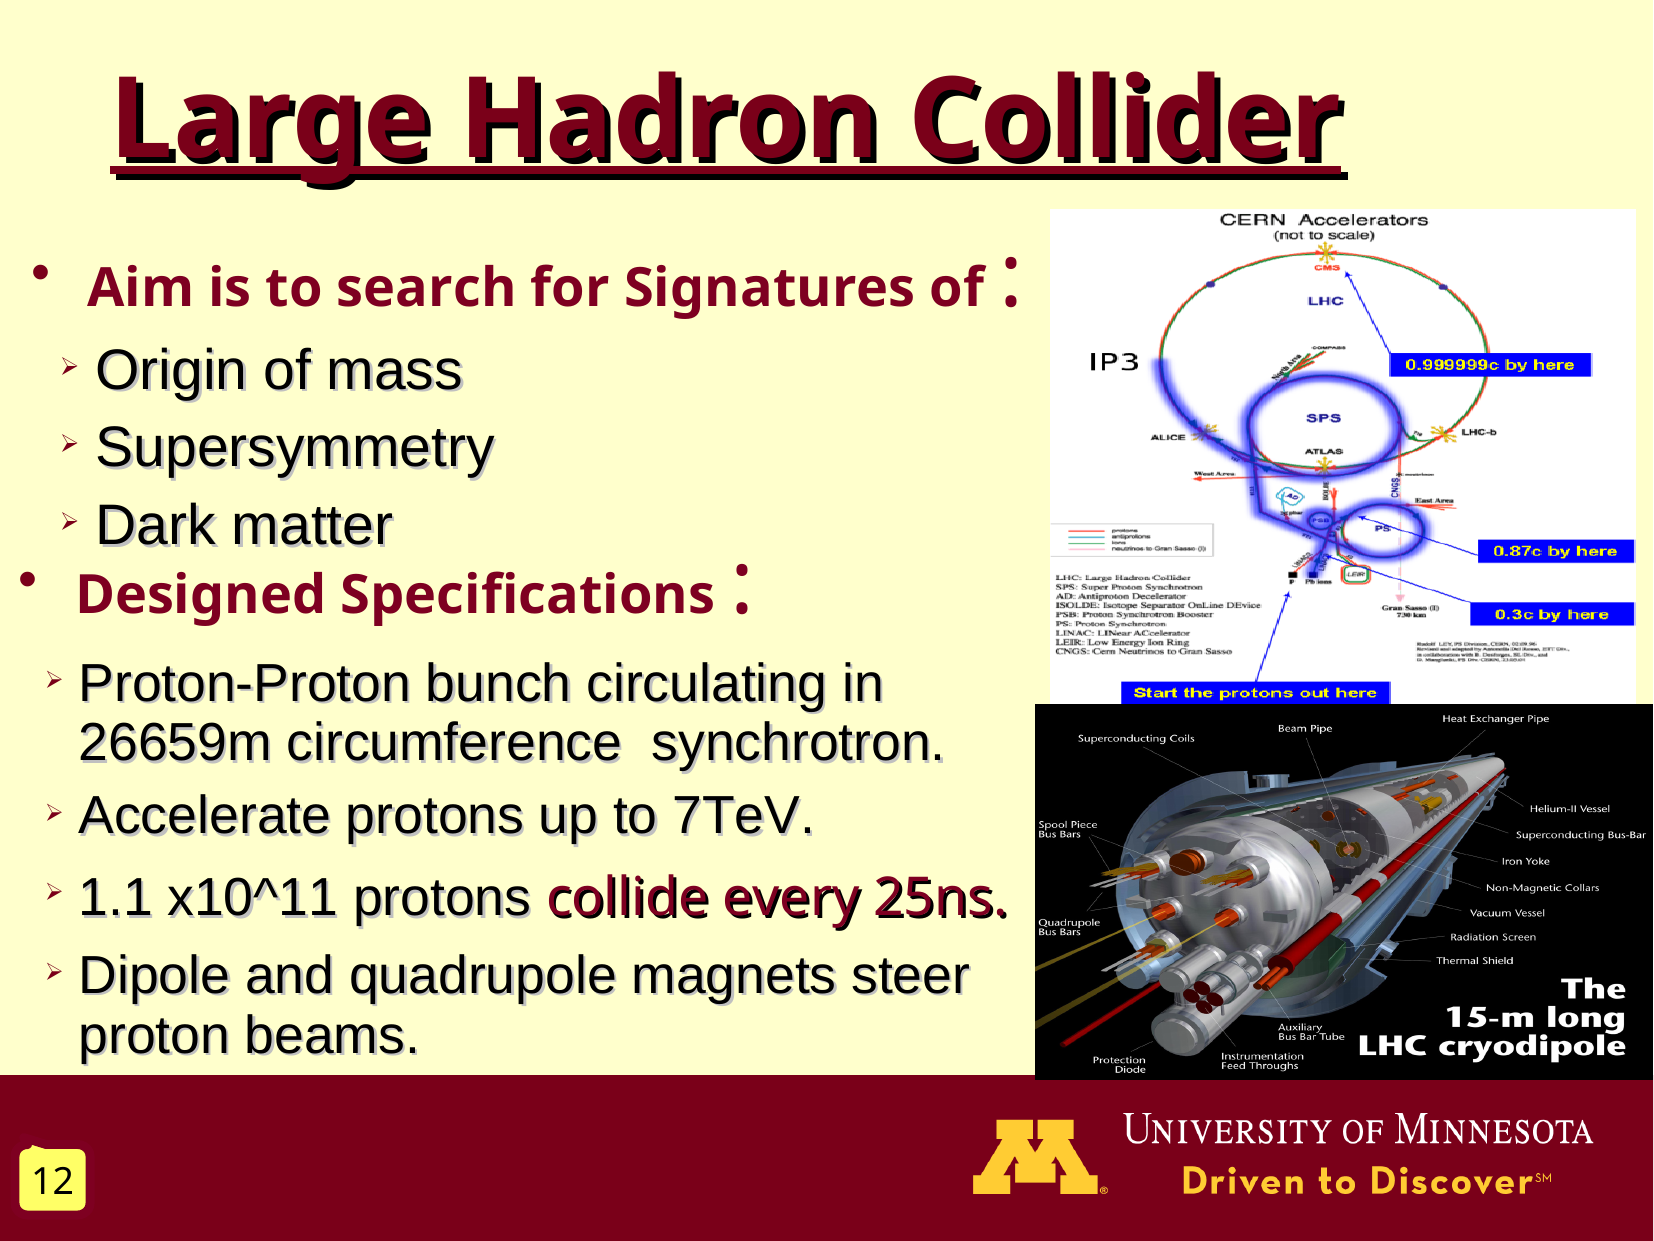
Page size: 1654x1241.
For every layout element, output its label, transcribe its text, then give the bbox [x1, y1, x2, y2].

text_box 12 [15, 1137, 91, 1216]
list Origin of mass Supersymmetry Dark matter [45, 330, 541, 510]
list Aim is to search for Signatures of : [16, 210, 1050, 451]
list Designed Specifications : [3, 510, 1050, 751]
list Proton-Proton bunch circulating in 26659m circumference synchrotron. Accelerate protons up to 7TeV. 1.1 x10^11 protons collide every 25ns. Dipole and quadrupole magnets steer proton beams. [30, 645, 1036, 1081]
title Large Hadron Collider [94, 30, 1501, 196]
picture [0, 209, 1654, 1241]
